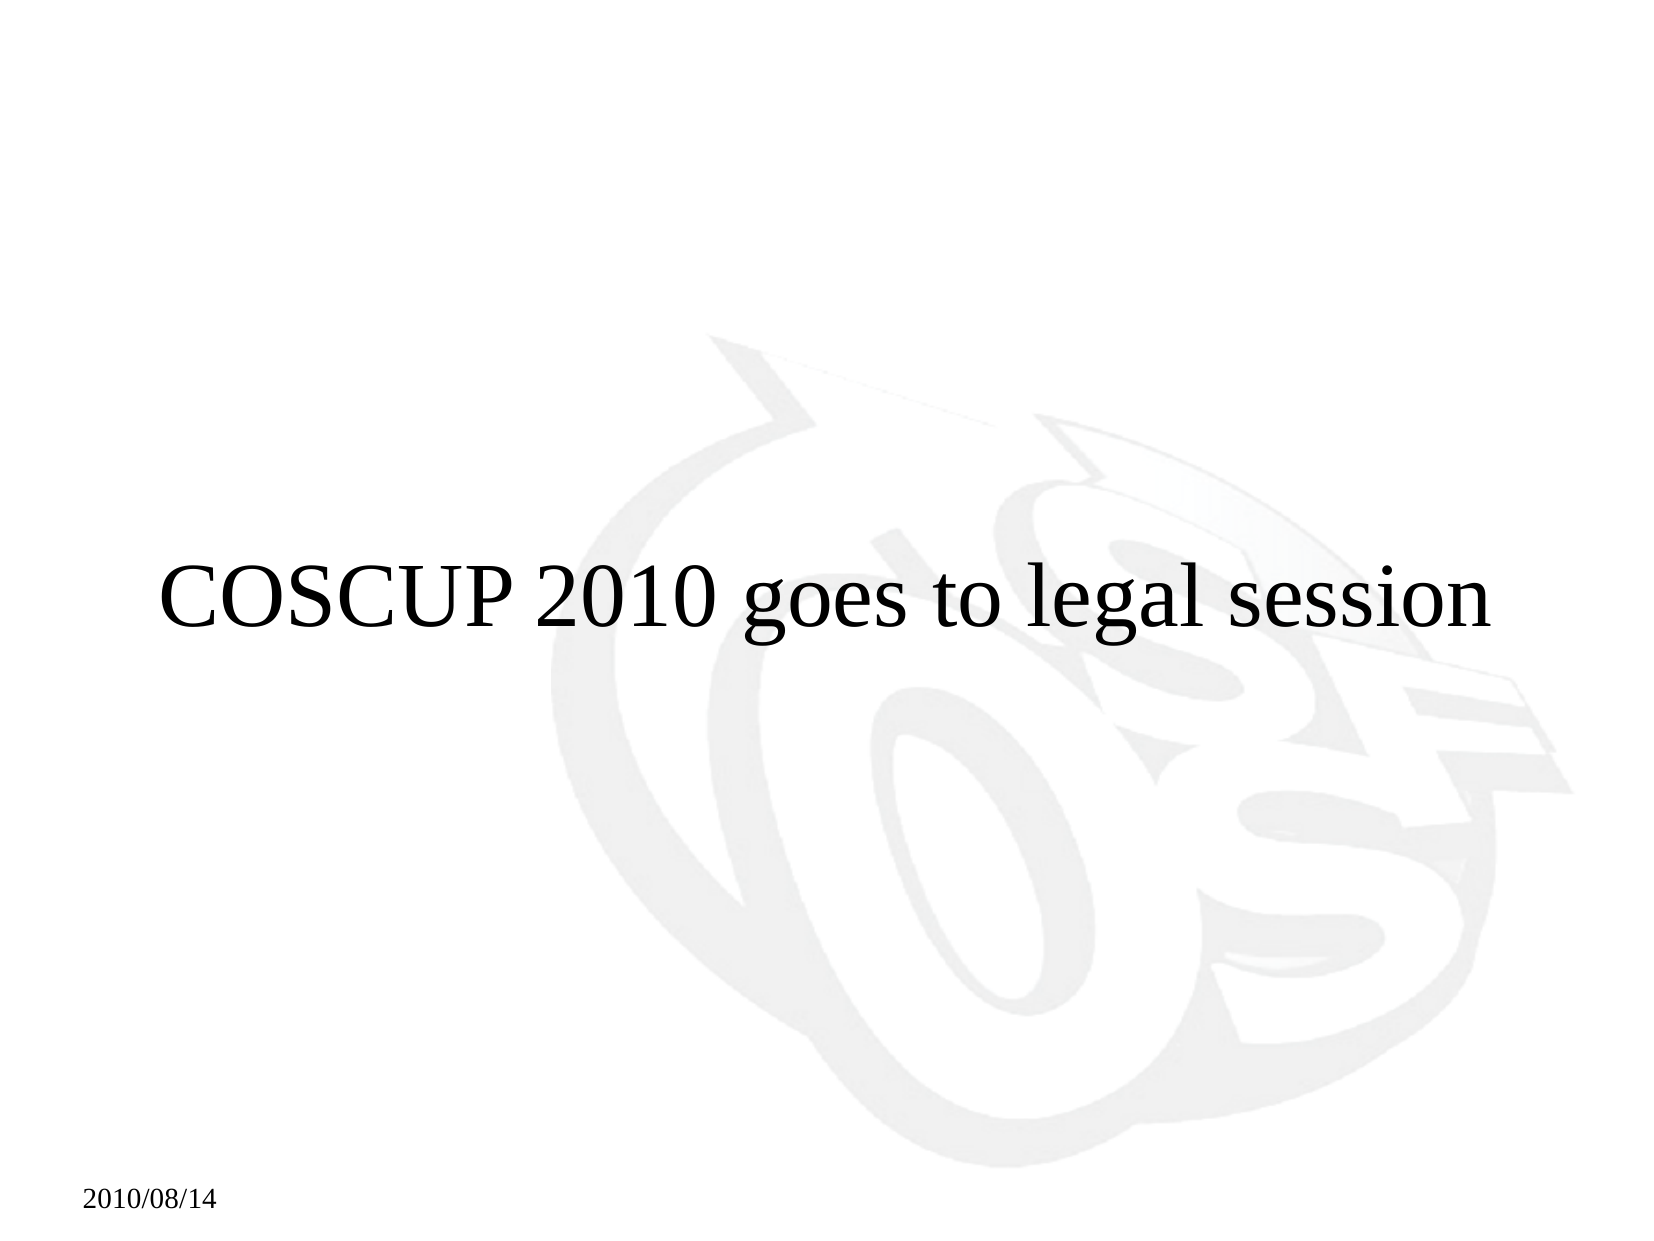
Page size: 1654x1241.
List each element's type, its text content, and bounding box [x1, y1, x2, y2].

picture [551, 331, 1577, 1170]
title COSCUP 2010 goes to legal session [118, 431, 1536, 709]
